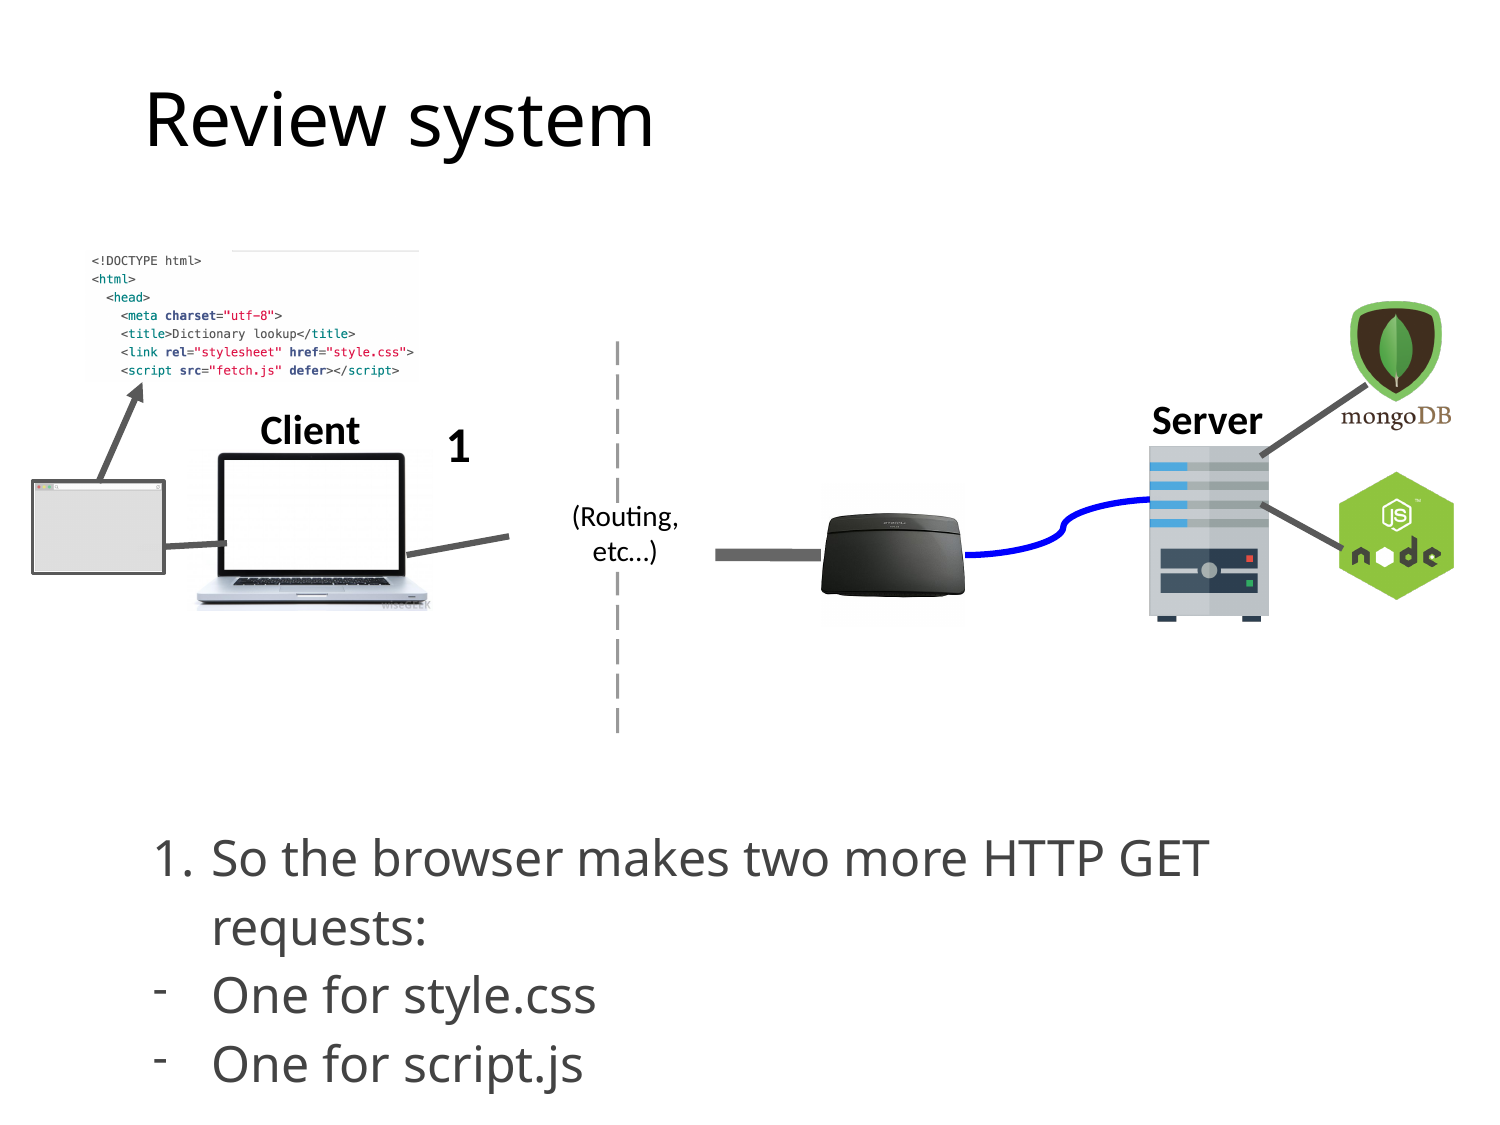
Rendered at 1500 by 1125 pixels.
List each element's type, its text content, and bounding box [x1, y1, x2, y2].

picture [821, 483, 965, 627]
text_box 1 [417, 402, 500, 484]
picture [1330, 470, 1462, 602]
list So the browser makes two more HTTP GET requests: One for style.css One for script.js [121, 802, 1442, 945]
text_box Client [188, 371, 434, 449]
picture [1114, 475, 1302, 630]
picture [187, 449, 433, 611]
picture [1324, 282, 1468, 450]
text_box Server [1085, 361, 1331, 475]
title Review system [128, 56, 1372, 183]
picture [34, 482, 163, 572]
picture [85, 250, 419, 382]
text_box (Routing, etc…) [509, 456, 727, 618]
